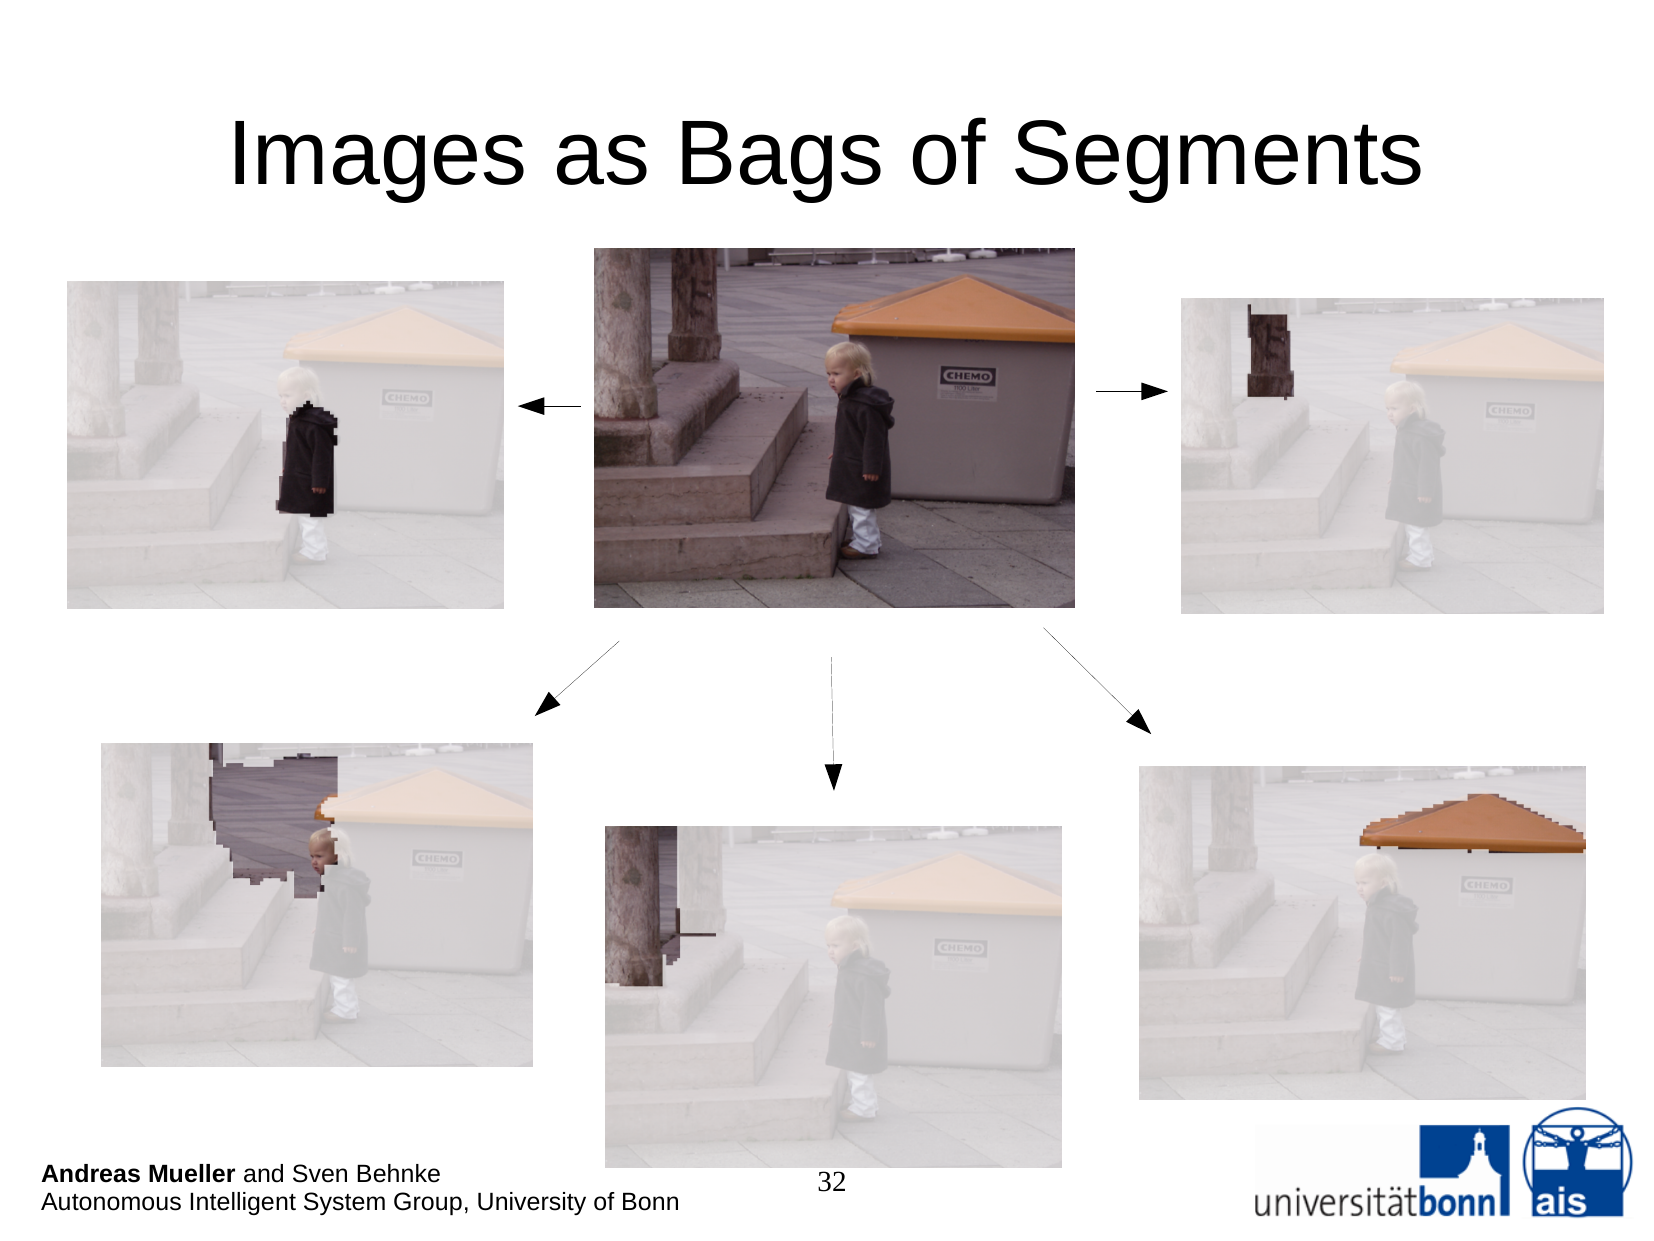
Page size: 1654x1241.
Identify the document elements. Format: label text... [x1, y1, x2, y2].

picture [101, 743, 533, 1067]
picture [1255, 1106, 1635, 1220]
picture [67, 281, 504, 609]
picture [594, 248, 1075, 608]
picture [1139, 766, 1586, 1100]
picture [605, 826, 1062, 1168]
title Images as Bags of Segments [82, 49, 1571, 257]
picture [1181, 298, 1604, 614]
